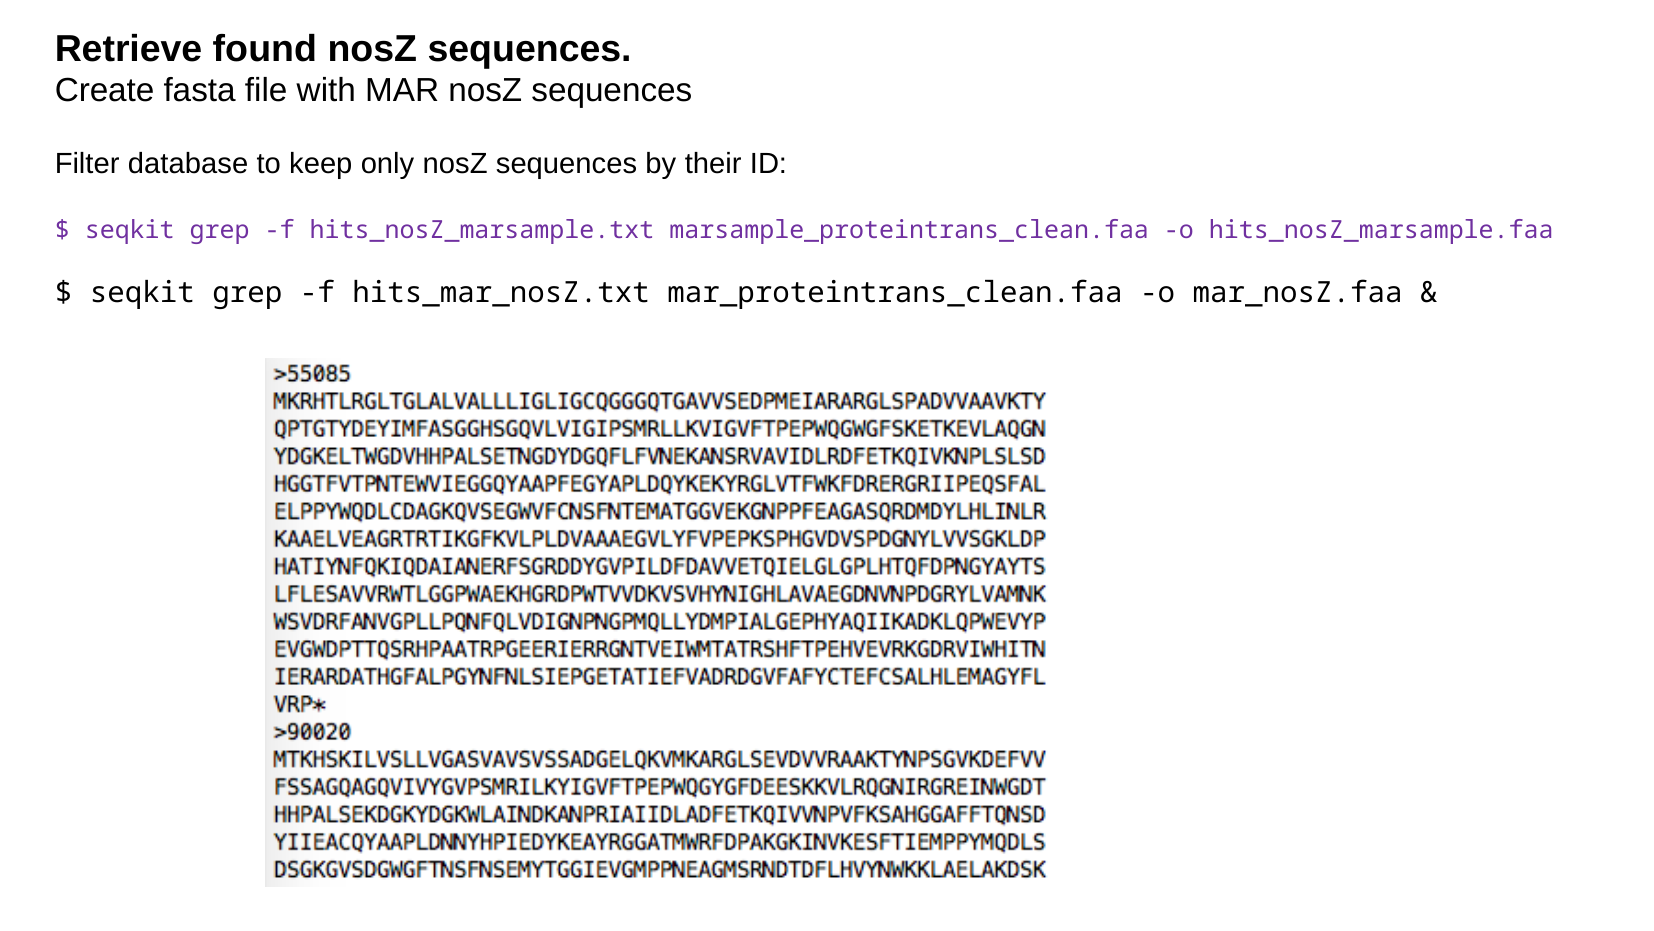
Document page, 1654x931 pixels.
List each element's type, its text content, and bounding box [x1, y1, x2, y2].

text_box Filter database to keep only nosZ sequences by their ID: $ seqkit grep -f hits_nosZ_marsample.txt marsample_proteintrans_clean.faa -o hits_nosZ_marsample.faa $ seqkit grep -f hits_mar_nosZ.txt mar_proteintrans_clean.faa -o mar_nosZ.faa & [40, 137, 1654, 316]
text_box Retrieve found nosZ sequences. Create fasta file with MAR nosZ sequences [39, 15, 1428, 117]
picture [265, 358, 1055, 887]
